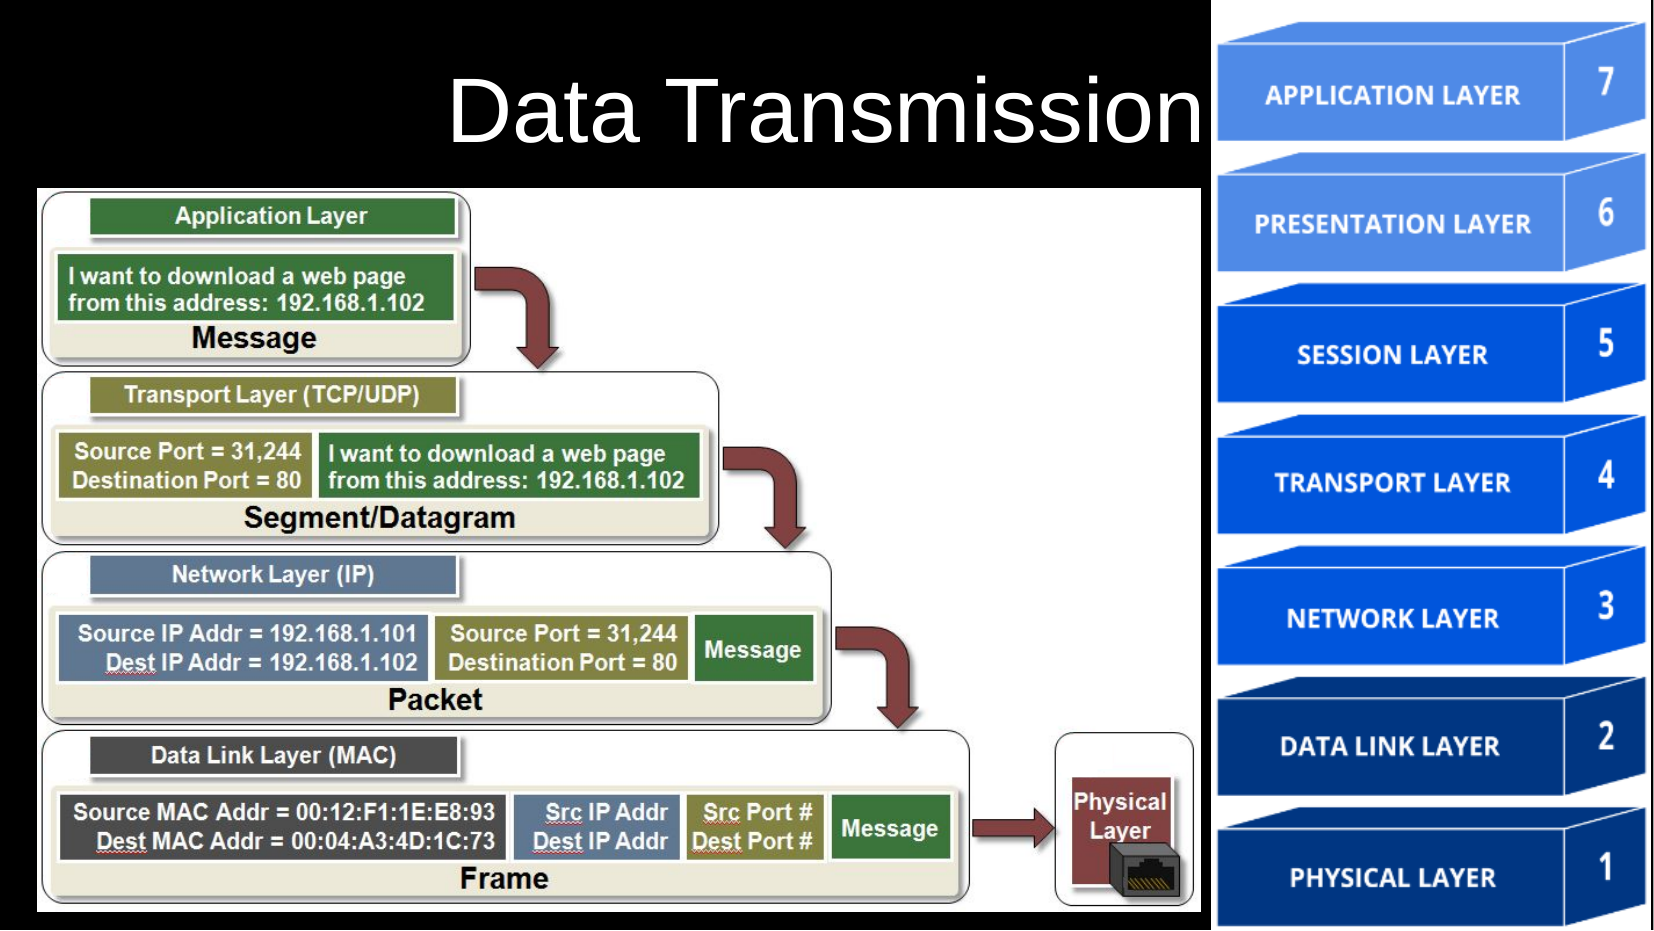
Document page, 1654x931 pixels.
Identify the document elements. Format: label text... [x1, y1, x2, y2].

picture [1211, 0, 1651, 931]
picture [37, 188, 1201, 912]
title Data Transmission [82, 33, 1211, 189]
